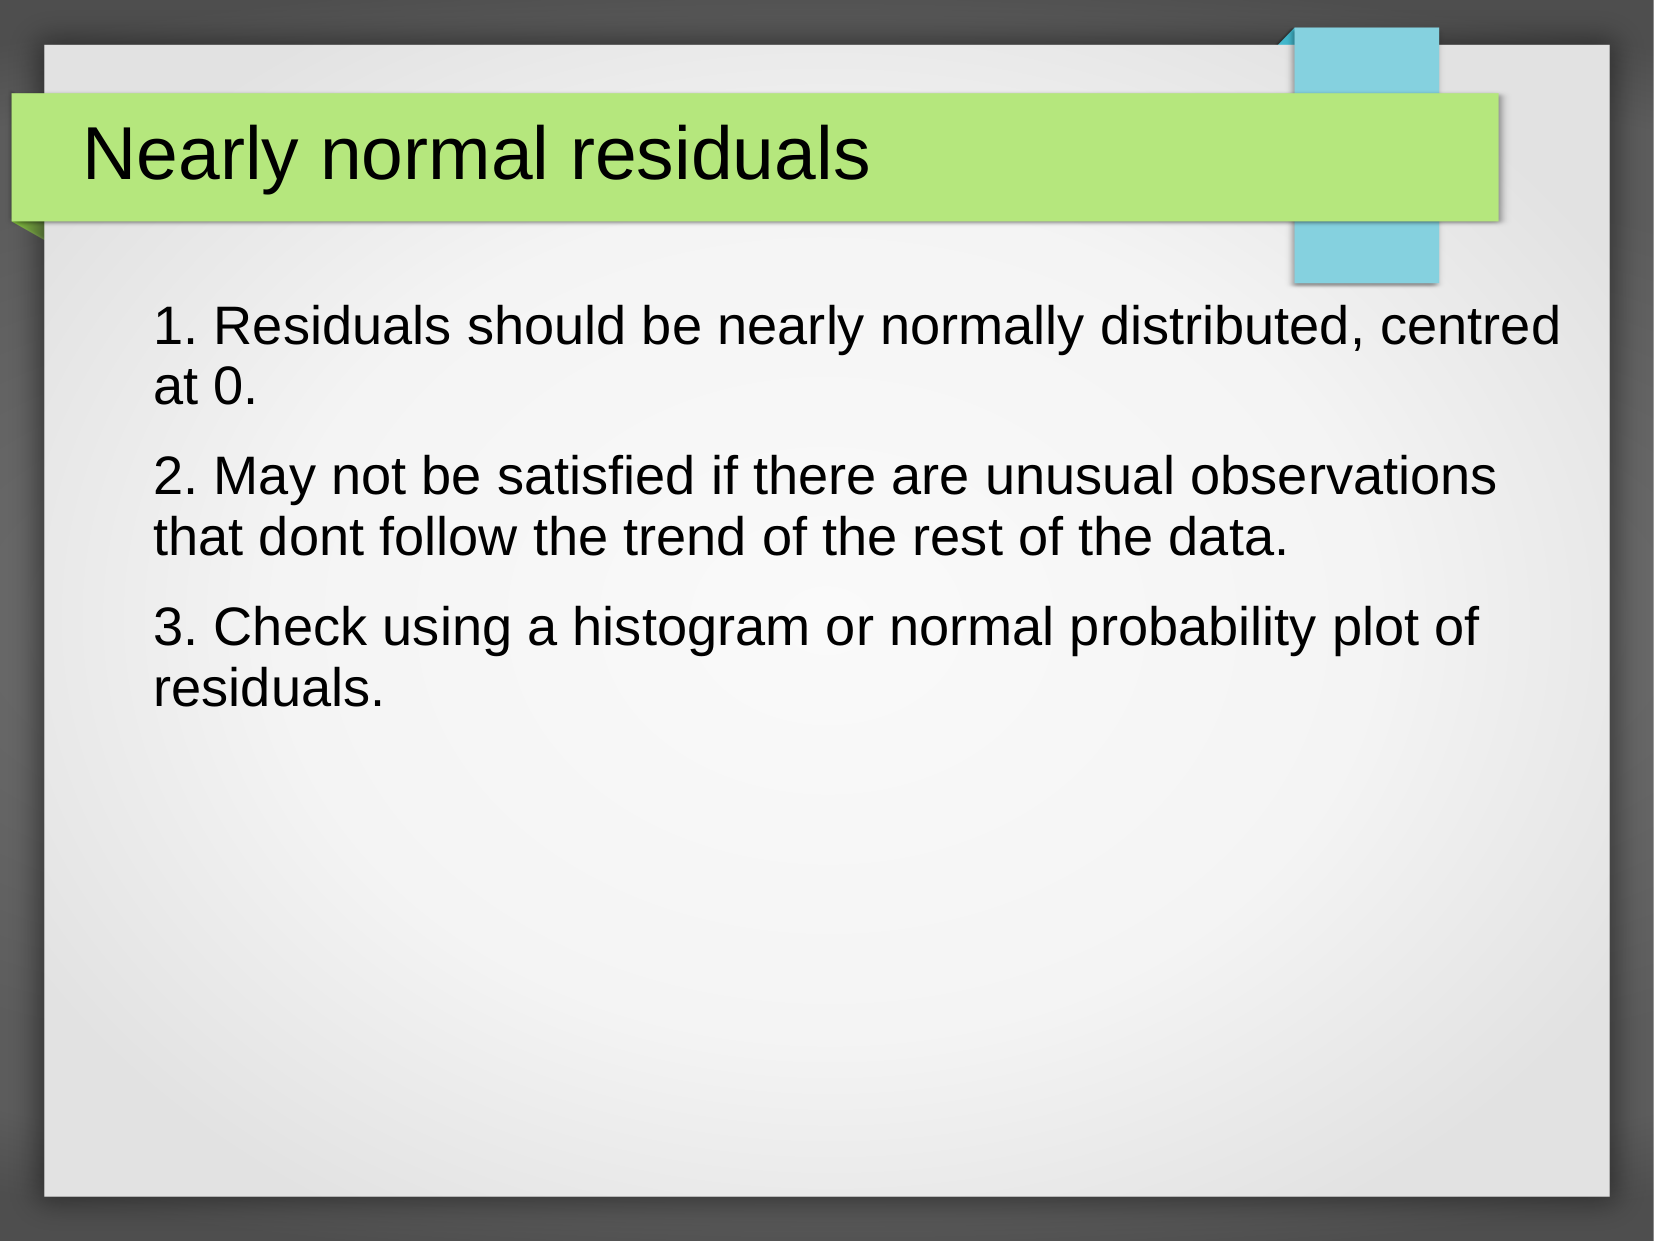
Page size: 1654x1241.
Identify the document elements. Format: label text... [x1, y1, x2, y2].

list 1. Residuals should be nearly normally distributed, centred at 0. 2. May not be satisfied if there are unusual observations that dont follow the trend of the rest of the data. 3. Check using a histogram or normal probability plot of residuals. [82, 295, 1571, 1015]
title Nearly normal residuals [82, 94, 1264, 213]
picture [0, 0, 1654, 1241]
